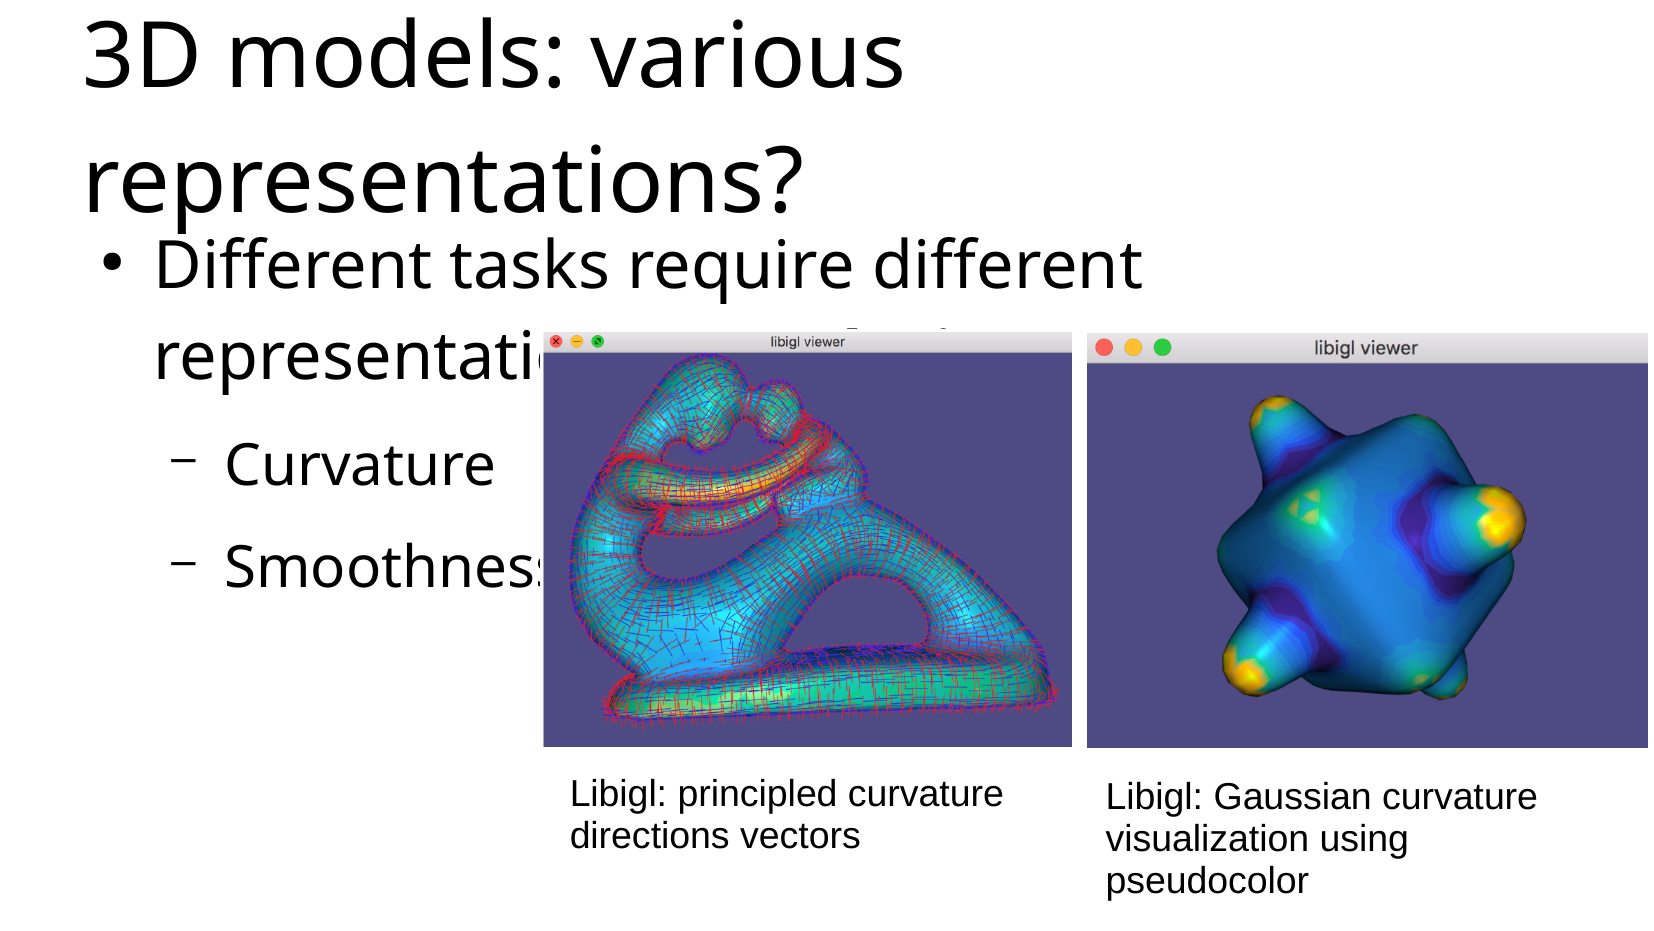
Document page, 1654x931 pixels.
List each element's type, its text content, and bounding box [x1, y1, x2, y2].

picture [1083, 329, 1651, 751]
title 3D models: various representations? [82, 37, 1571, 193]
list Different tasks require different representations – analysis: Curvature Smoothness [82, 217, 1571, 758]
picture [540, 329, 1072, 751]
text_box Libigl: principled curvature directions vectors [555, 765, 1036, 864]
text_box Libigl: Gaussian curvature visualization using pseudocolor [1090, 768, 1571, 909]
